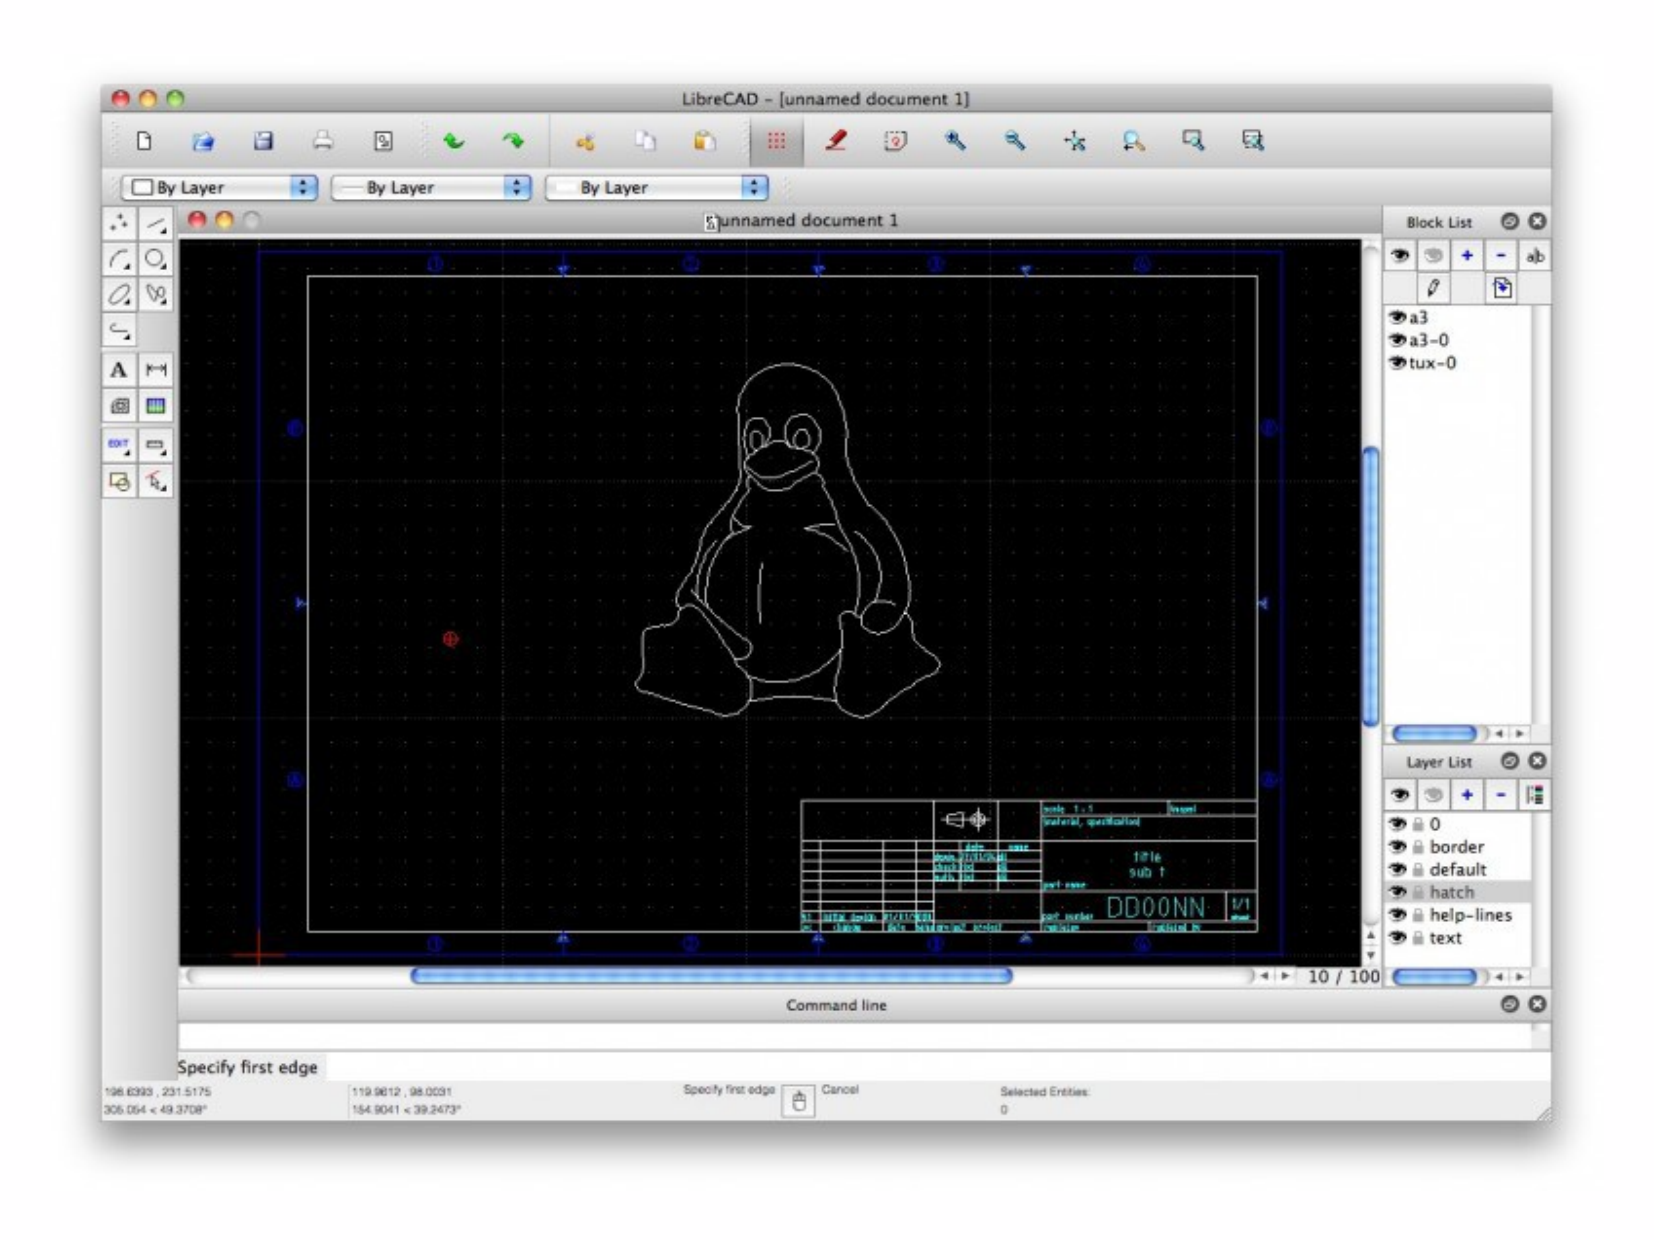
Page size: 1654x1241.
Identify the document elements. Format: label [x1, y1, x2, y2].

picture [50, 54, 1604, 1191]
